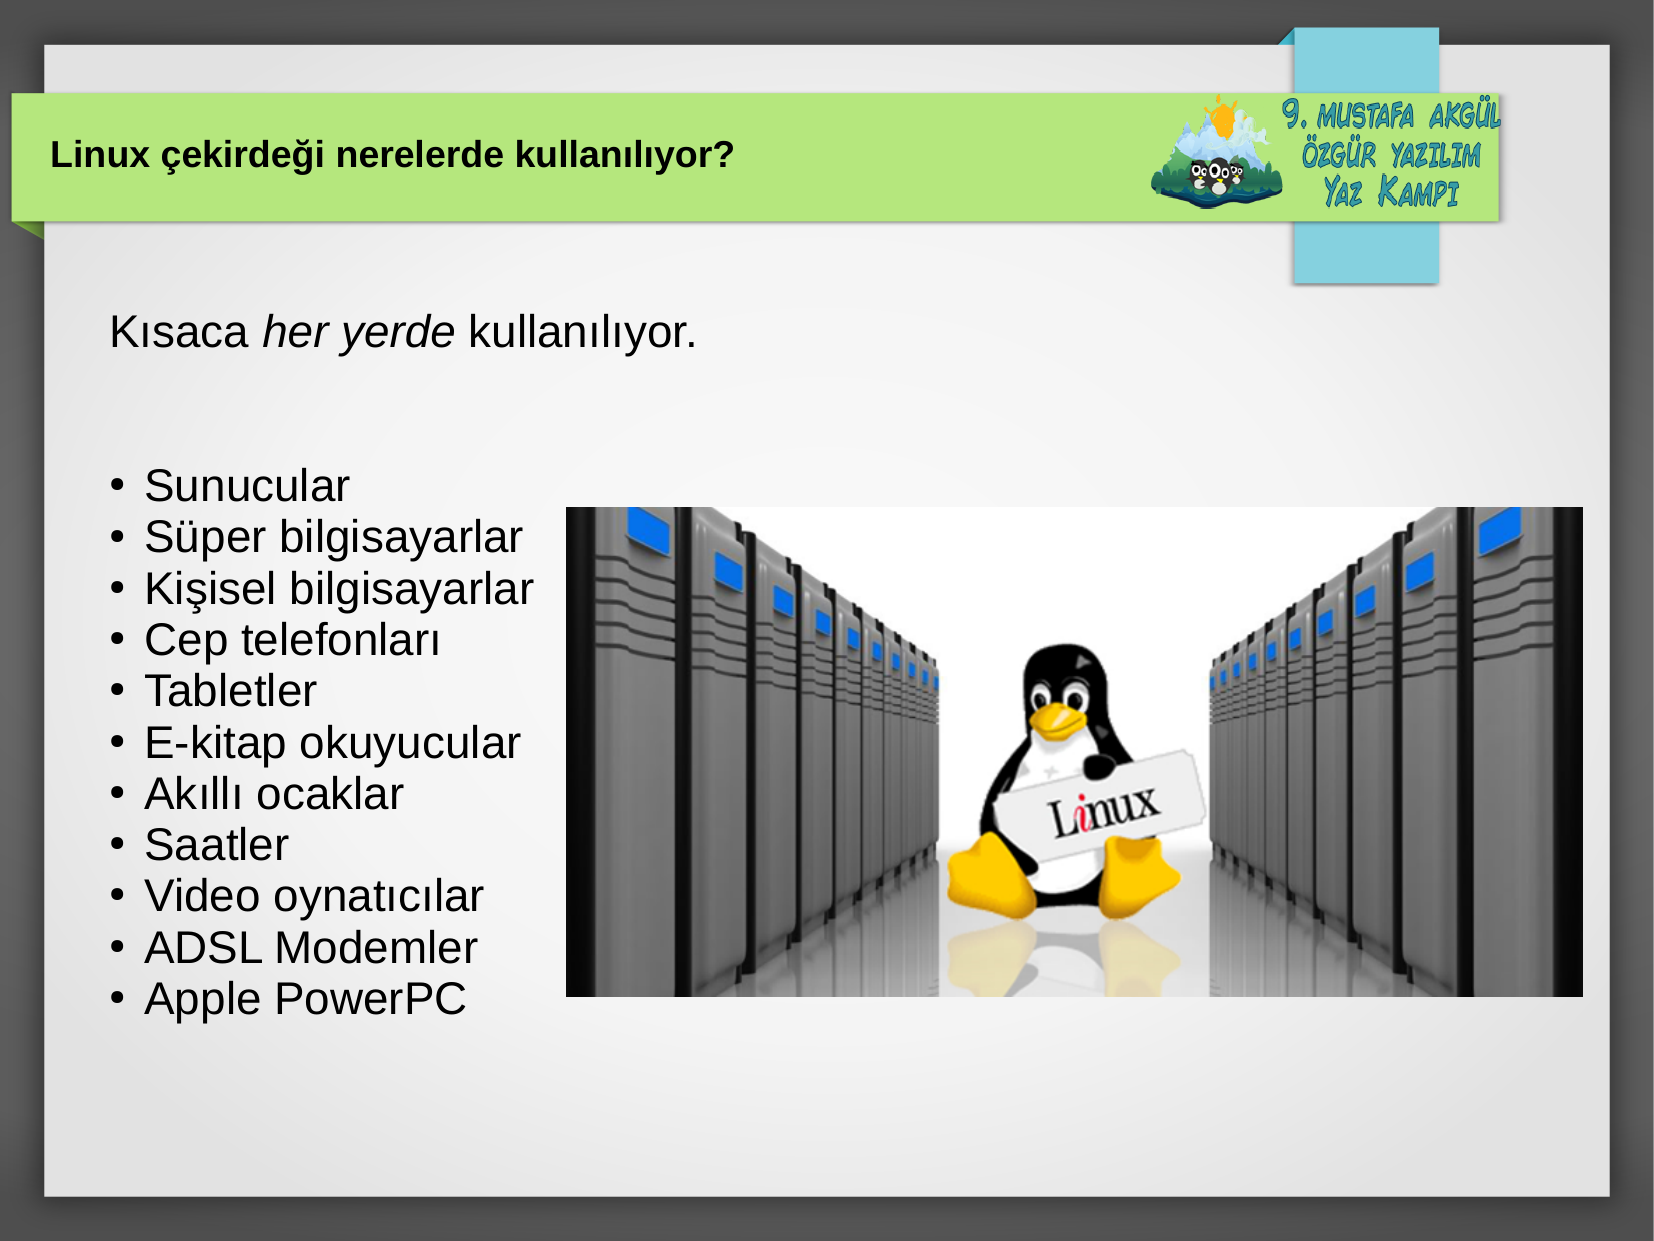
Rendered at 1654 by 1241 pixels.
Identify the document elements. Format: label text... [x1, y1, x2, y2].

text_box Kısaca her yerde kullanılıyor. Sunucular Süper bilgisayarlar Kişisel bilgisayarlar Cep telefonları Tabletler E-kitap okuyucular Akıllı ocaklar Saatler Video oynatıcılar ADSL Modemler Apple PowerPC [94, 299, 1524, 1241]
picture [0, 0, 1654, 1241]
text_box Linux çekirdeği nerelerde kullanılıyor? [35, 126, 1151, 202]
